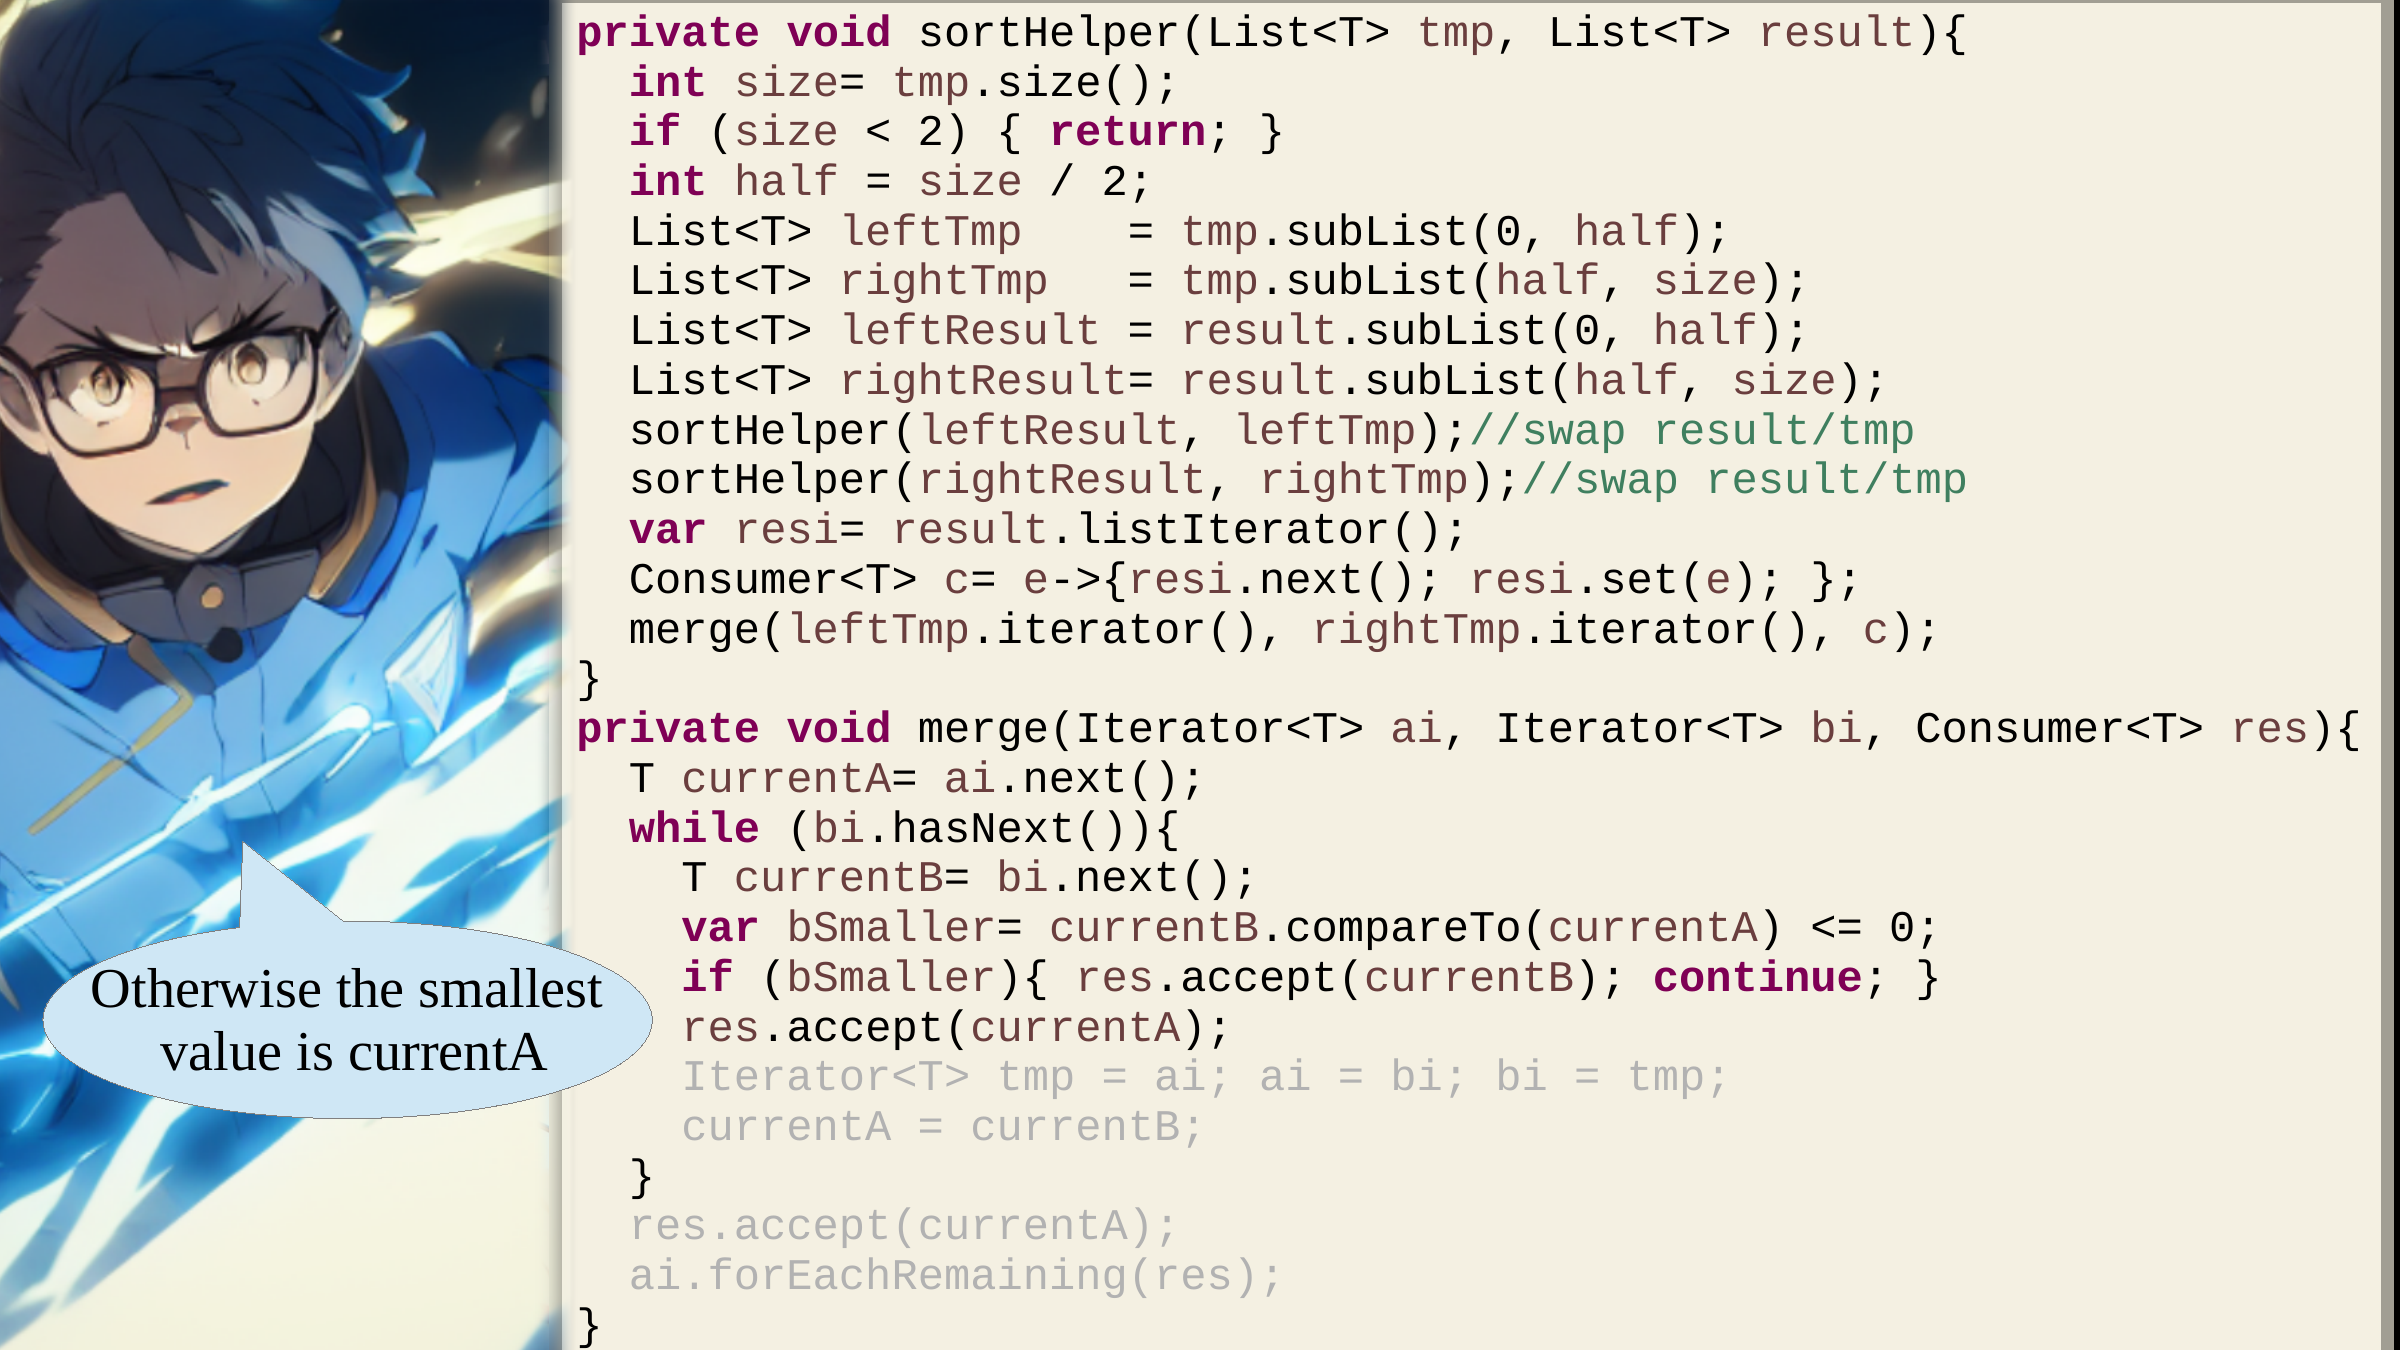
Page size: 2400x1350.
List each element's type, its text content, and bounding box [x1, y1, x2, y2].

picture [0, 0, 578, 1350]
text_box Otherwise the smallest value is currentA [42, 841, 653, 1119]
text_box private void sortHelper(List<T> tmp, List<T> result){ int size= tmp.size(); if (size < 2) { return; } int half = size / 2; List<T> leftTmp = tmp.subList(0, half); List<T> rightTmp = tmp.subList(half, size); List<T> leftResult = result.subList(0, half); List<T> rightResult= result.subList(half, size); sortHelper(leftResult, leftTmp);//swap result/tmp sortHelper(rightResult, rightTmp);//swap result/tmp var resi= result.listIterator(); Consumer<T> c= e->{resi.next(); resi.set(e); }; merge(leftTmp.iterator(), rightTmp.iterator(), c); } private void merge(Iterator<T> ai, Iterator<T> bi, Consumer<T> res){ T currentA= ai.next(); while (bi.hasNext()){ T currentB= bi.next(); var bSmaller= currentB.compareTo(currentA) <= 0; if (bSmaller){ res.accept(currentB); continue; } res.accept(currentA); Iterator<T> tmp = ai; ai = bi; bi = tmp; currentA = currentB; } res.accept(currentA); ai.forEachRemaining(res); } [578, 0, 2388, 1350]
text_box [2394, 0, 2400, 1350]
